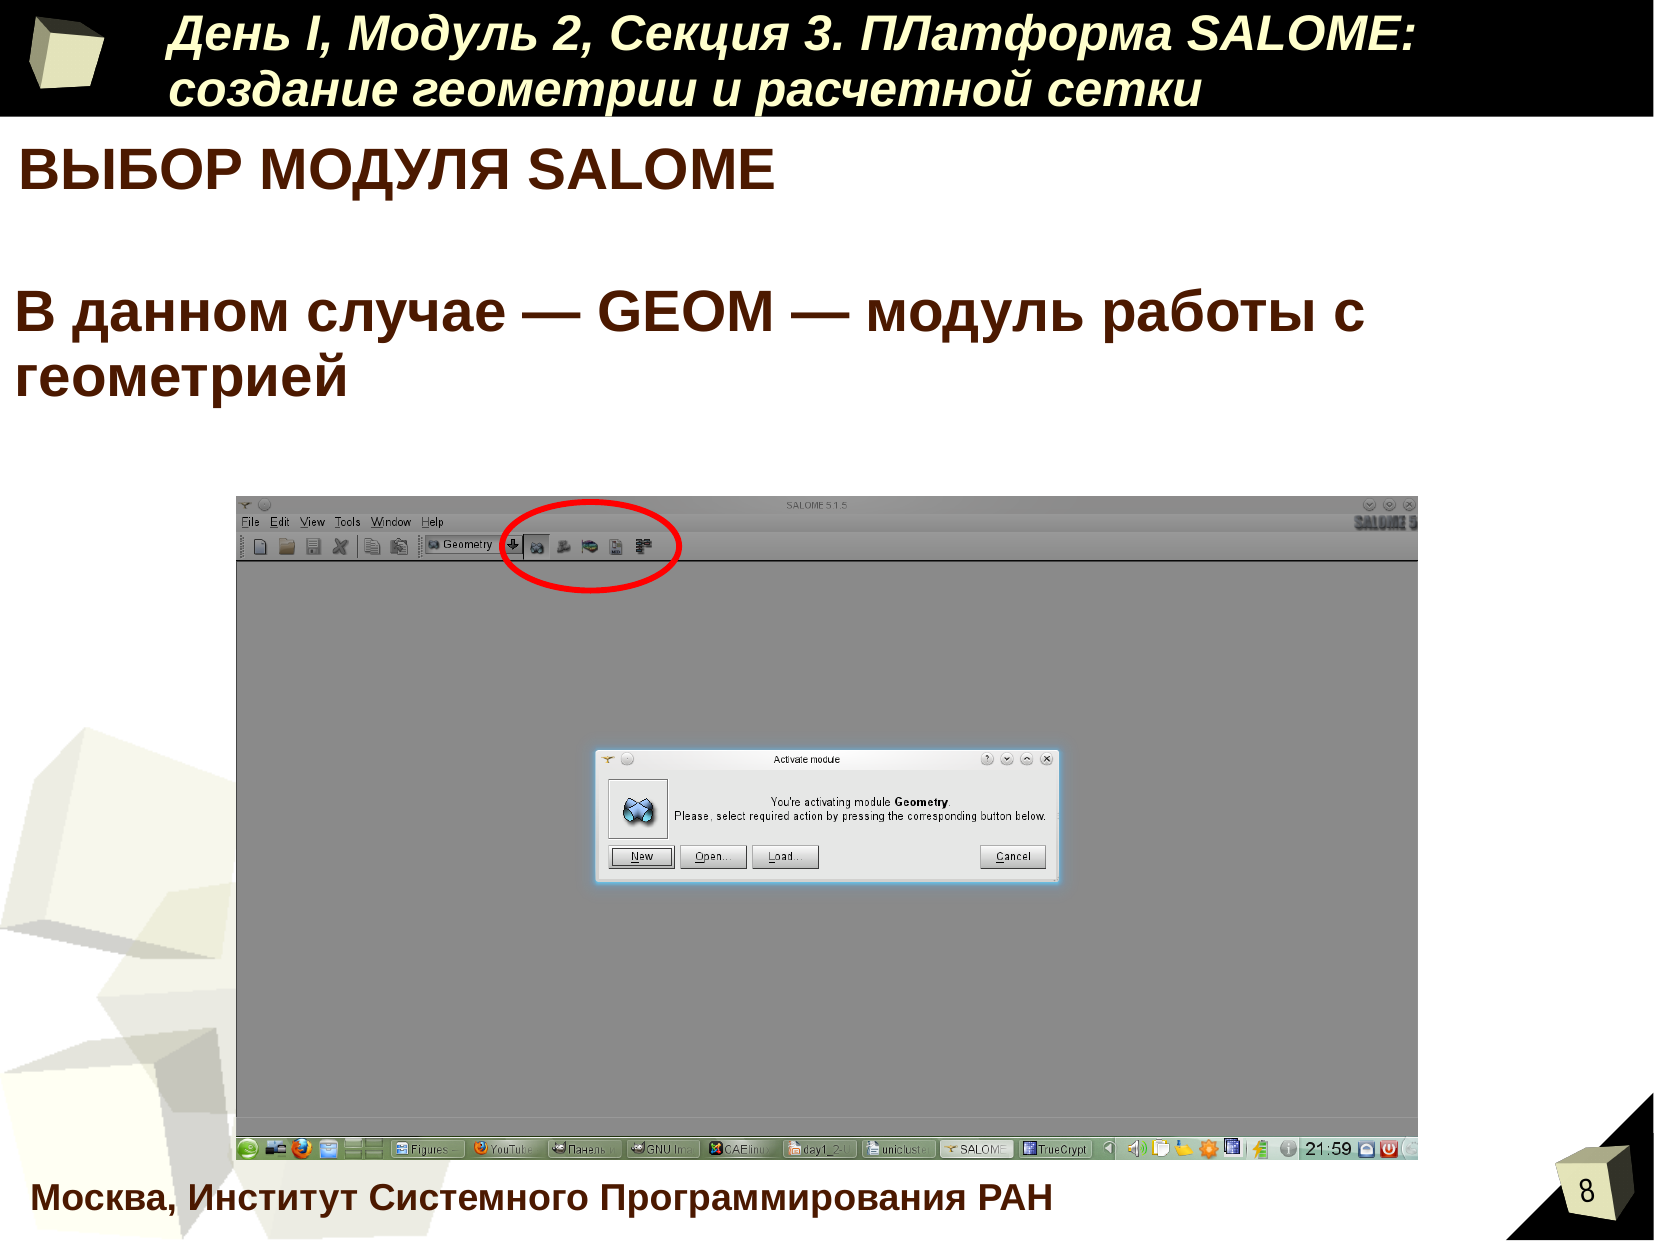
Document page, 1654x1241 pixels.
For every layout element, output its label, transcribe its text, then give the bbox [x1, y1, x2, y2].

text_box ВЫБОР МОДУЛЯ SALOME [4, 129, 1654, 210]
picture [464, 1193, 472, 1198]
text_box В данном случае — GEOM — модуль работы с геометрией [0, 206, 1654, 417]
picture [0, 496, 1418, 1241]
